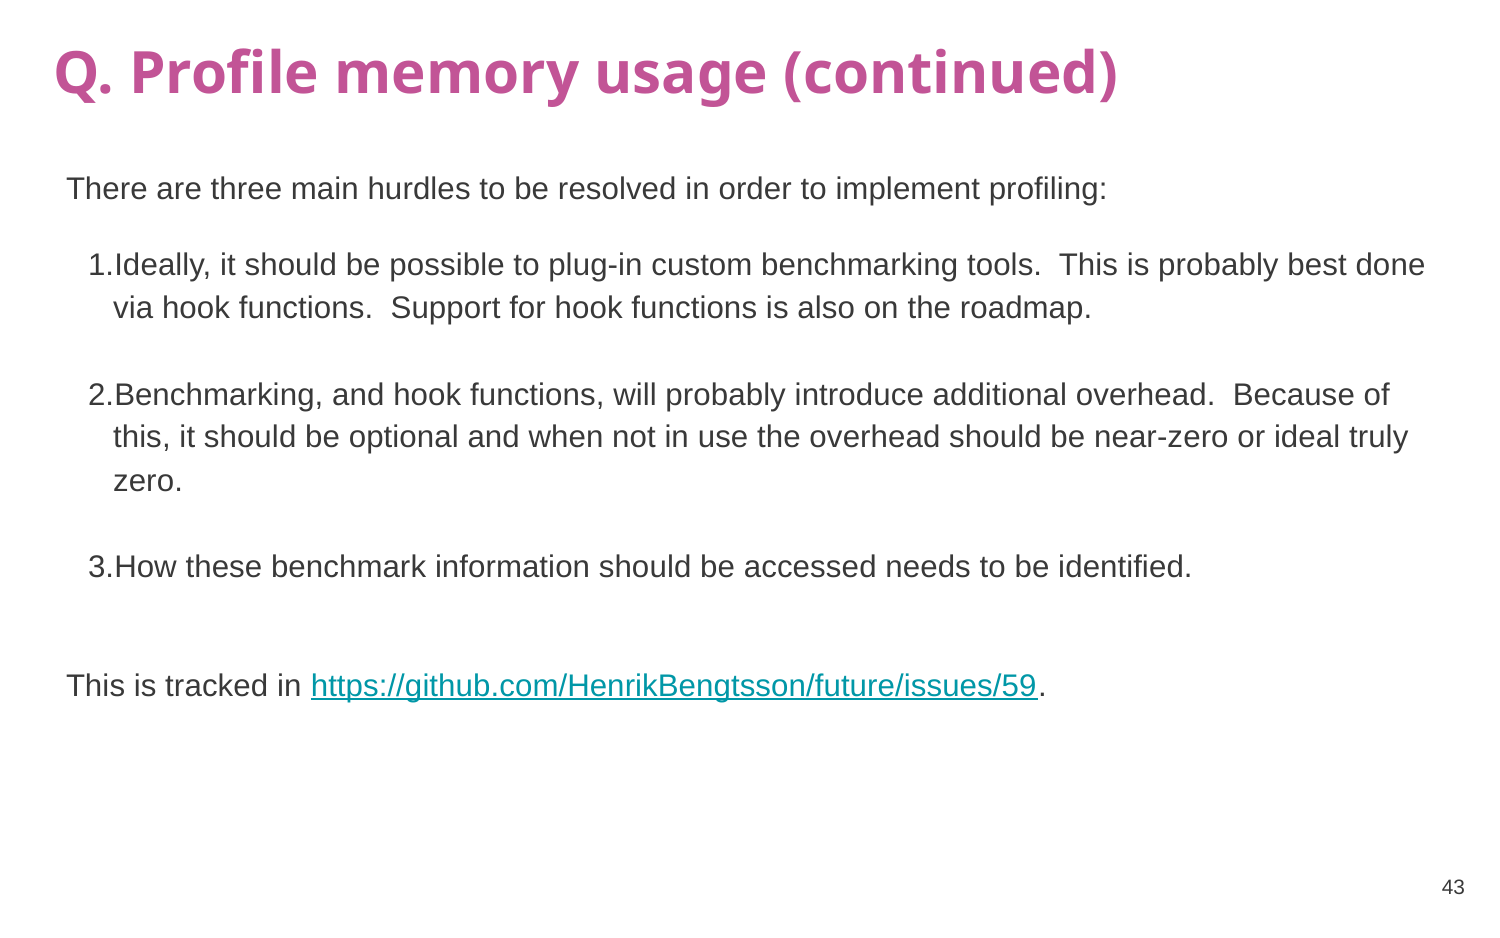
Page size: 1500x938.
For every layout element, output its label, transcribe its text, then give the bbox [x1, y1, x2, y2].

list There are three main hurdles to be resolved in order to implement profiling: Ideally, it should be possible to plug-in custom benchmarking tools. This is probably best done via hook functions. Support for hook functions is also on the roadmap. Benchmarking, and hook functions, will probably introduce additional overhead. Because of this, it should be optional and when not in use the overhead should be near-zero or ideal truly zero. How these benchmark information should be accessed needs to be identified. This is tracked in https://github.com/HenrikBengtsson/future/issues/59. [51, 147, 1449, 850]
title Q. Profile memory usage (continued) [38, 20, 1463, 136]
slide_number <number> [1389, 849, 1480, 922]
